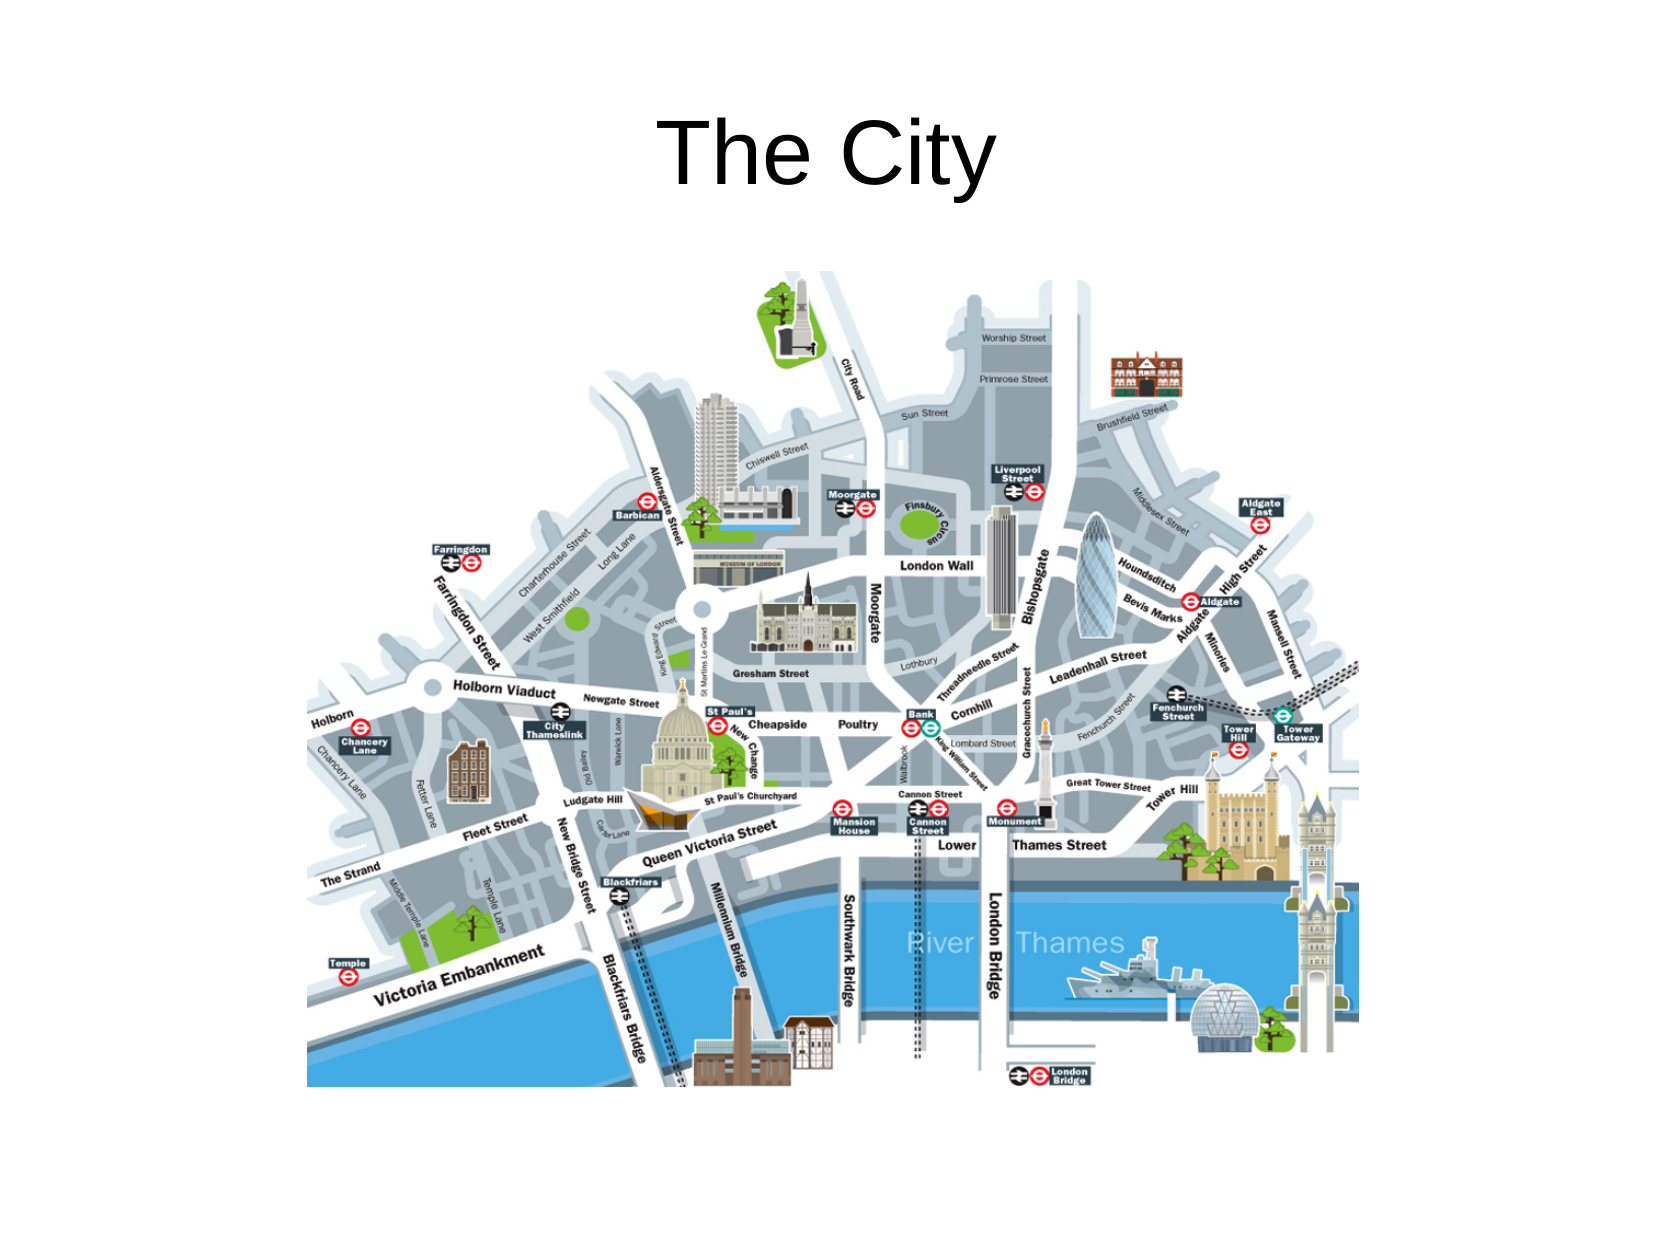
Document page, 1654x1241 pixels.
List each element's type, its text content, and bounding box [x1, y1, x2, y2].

title The City [82, 49, 1571, 257]
picture [307, 271, 1359, 1087]
